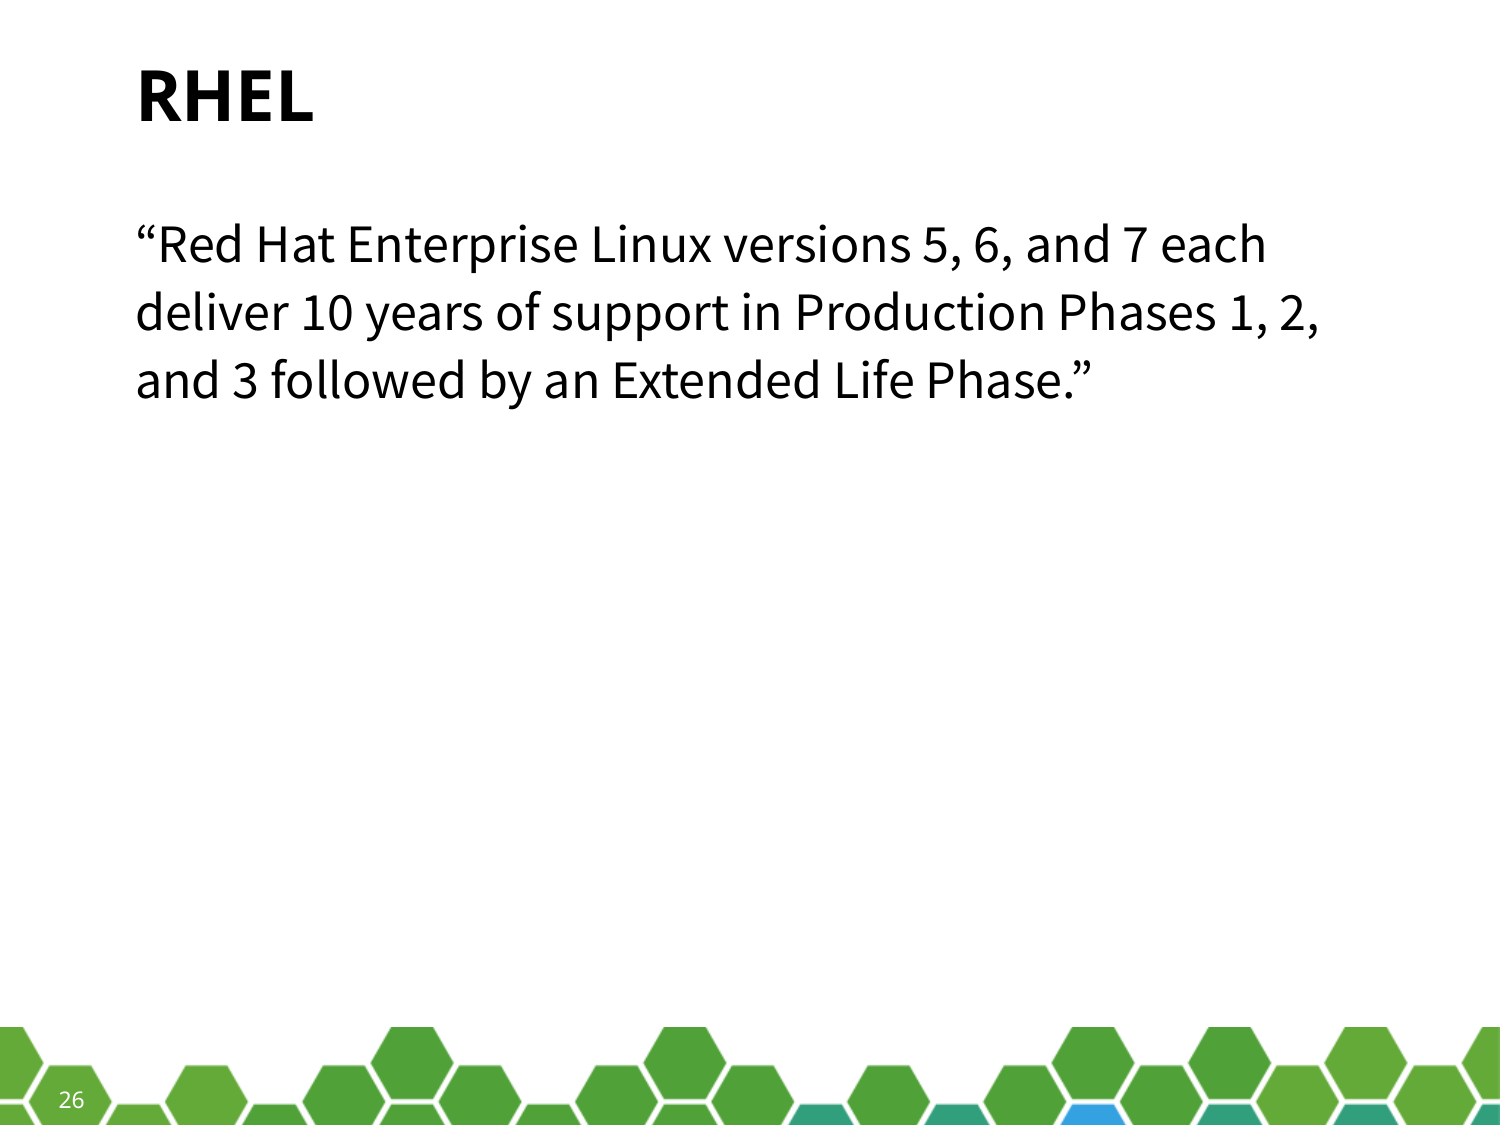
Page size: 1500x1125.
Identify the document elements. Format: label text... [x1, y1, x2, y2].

picture [0, 1027, 1500, 1125]
title RHEL [135, 12, 1372, 175]
list “Red Hat Enterprise Linux versions 5, 6, and 7 each deliver 10 years of support in Production Phases 1, 2, and 3 followed by an Extended Life Phase.” [135, 208, 1372, 862]
